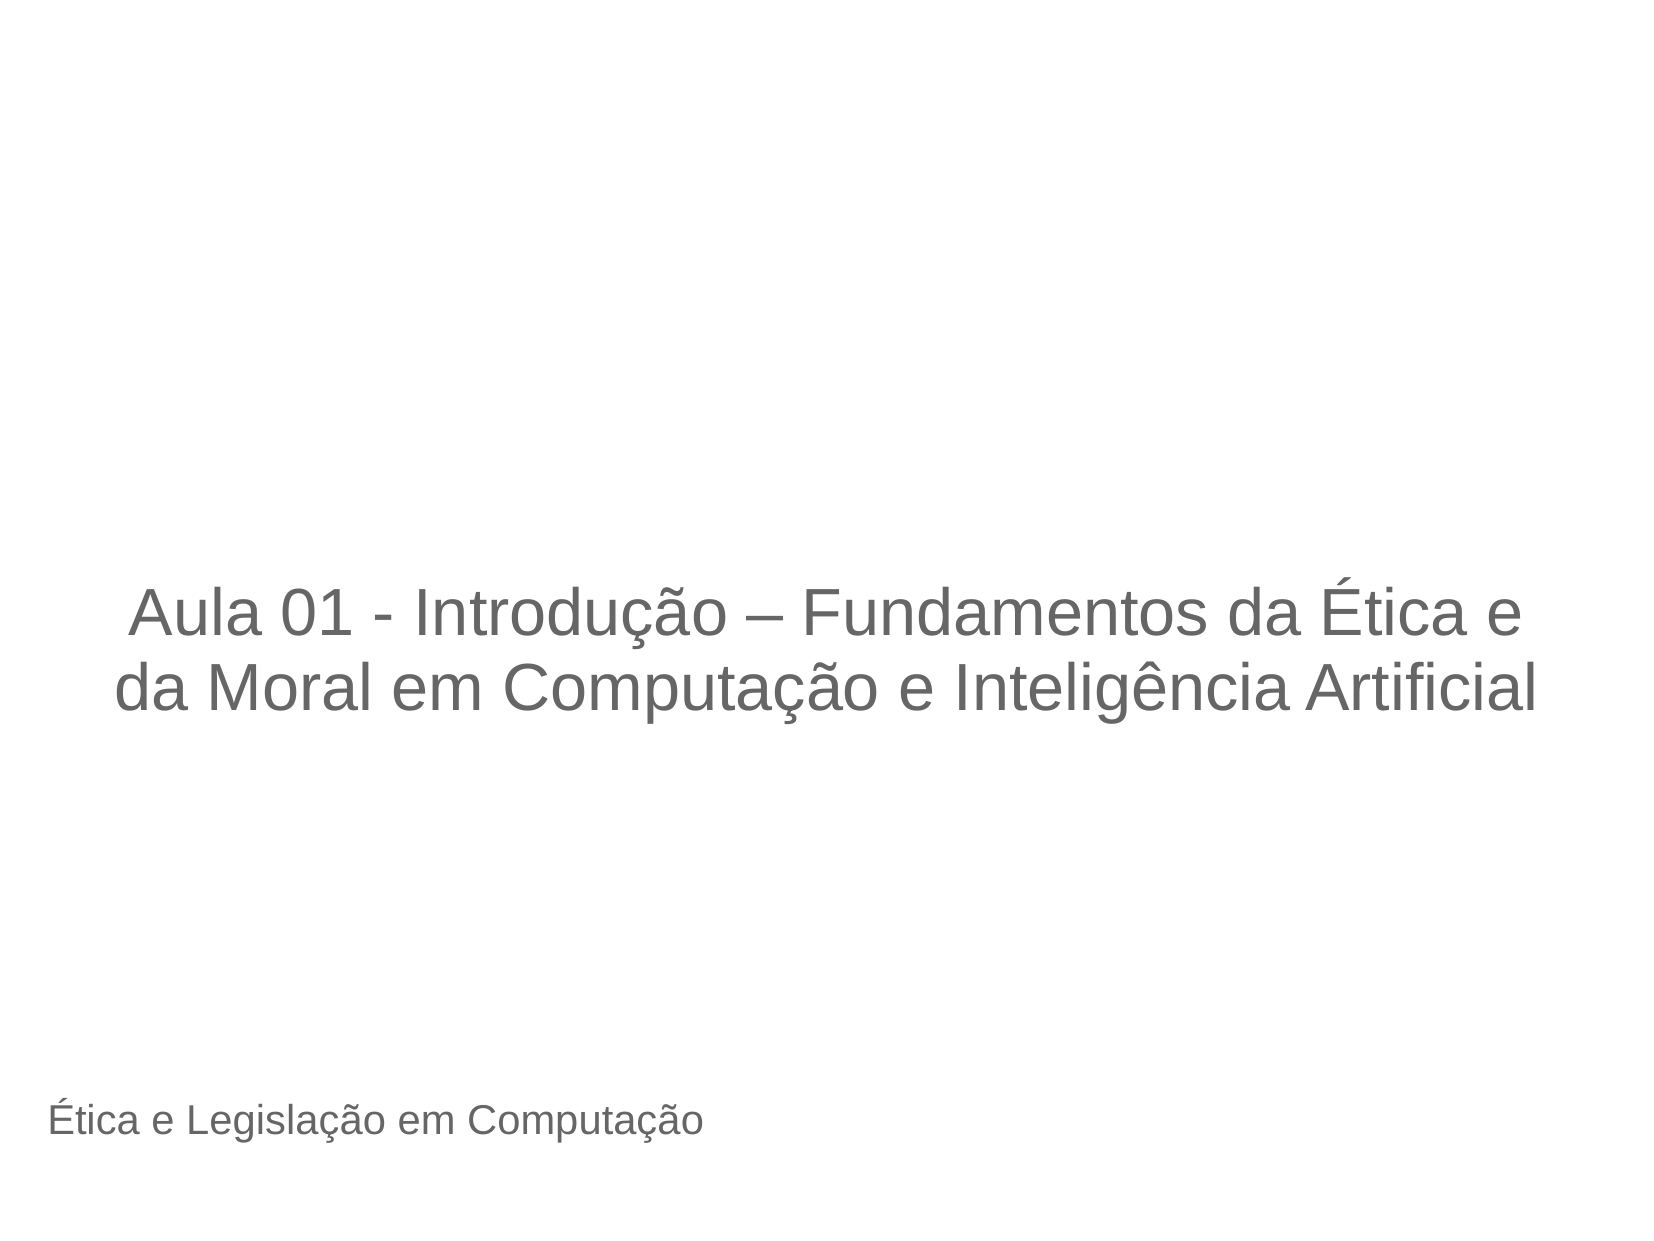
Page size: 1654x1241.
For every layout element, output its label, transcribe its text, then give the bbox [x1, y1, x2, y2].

title Ética e Legislação em Computação [47, 1039, 1536, 1241]
subtitle Aula 01 - Introdução – Fundamentos da Ética e da Moral em Computação e Inteligência Artificial [82, 290, 1571, 1010]
